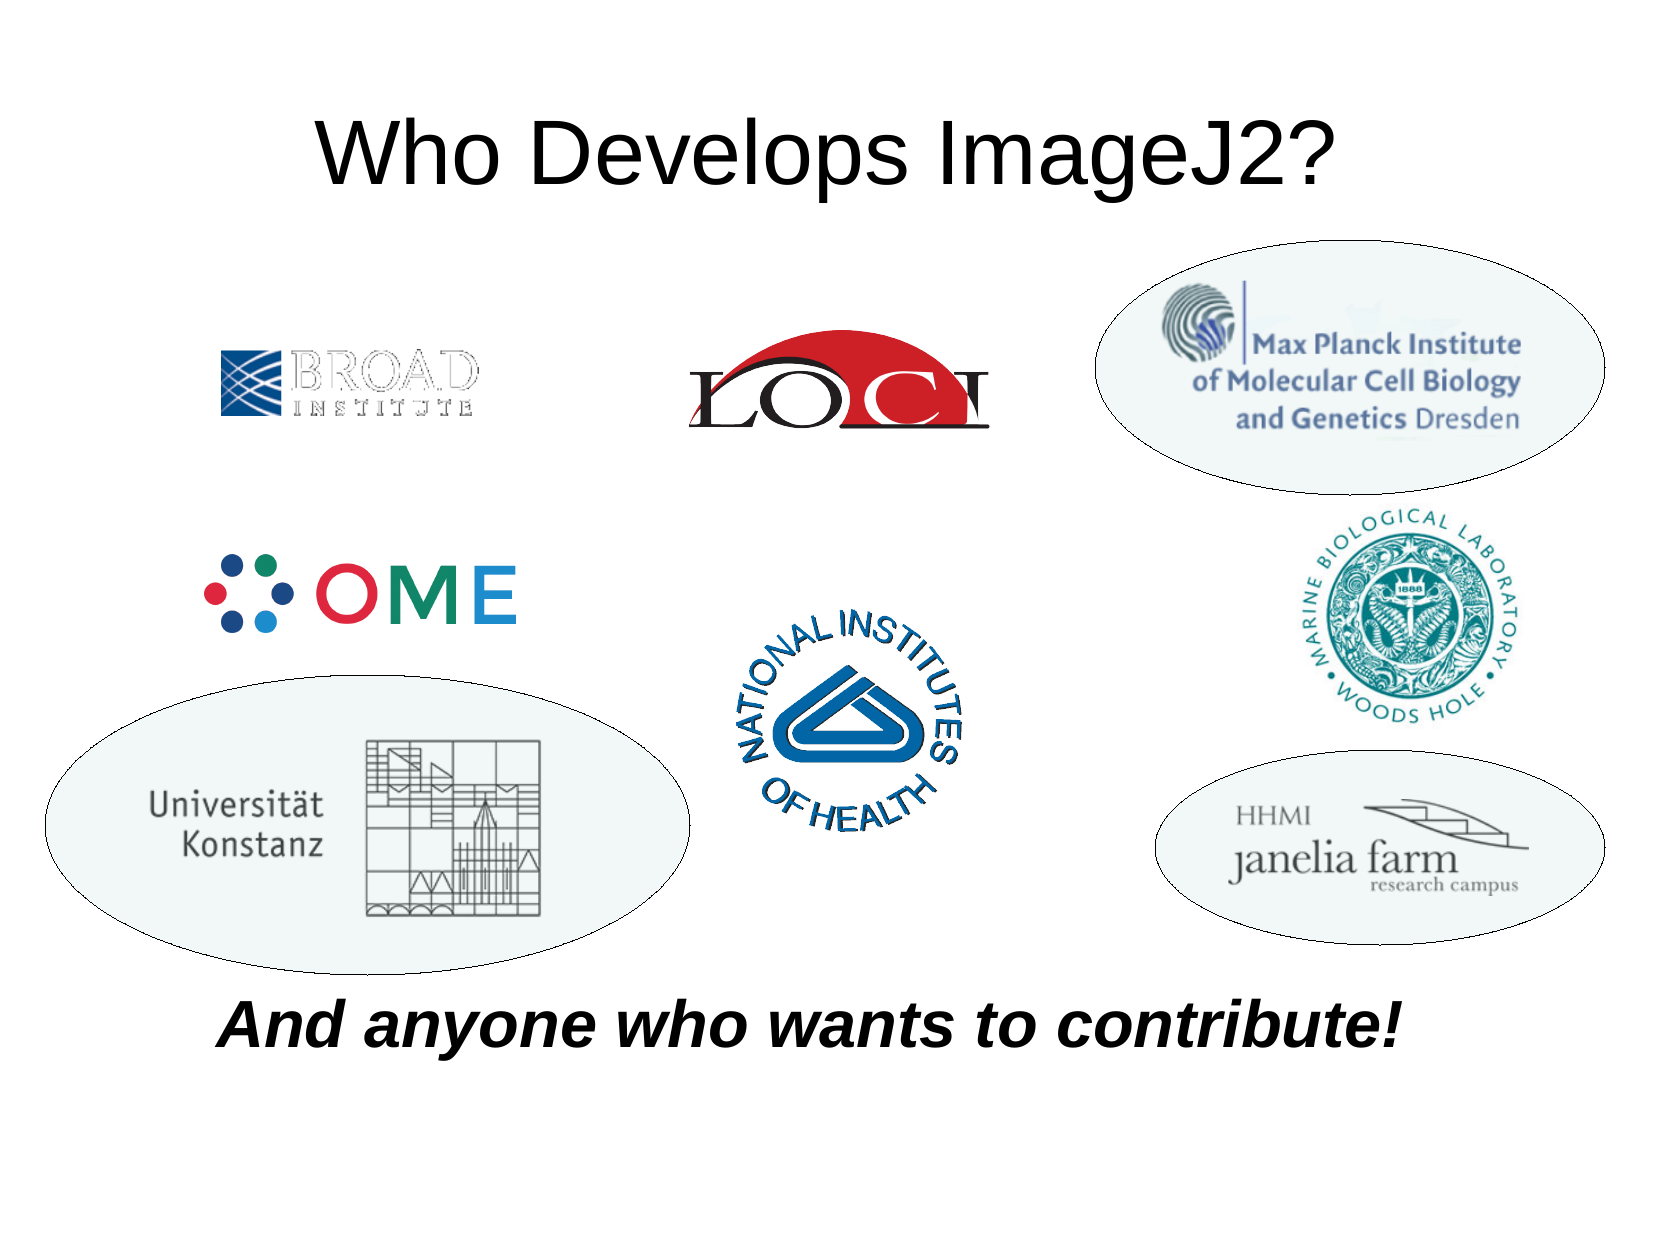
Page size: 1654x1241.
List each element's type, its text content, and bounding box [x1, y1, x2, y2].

picture [204, 554, 516, 633]
picture [689, 330, 990, 429]
picture [736, 609, 962, 832]
text_box [45, 675, 691, 976]
picture [221, 349, 479, 416]
picture [1297, 503, 1523, 729]
picture [1153, 274, 1174, 285]
text_box [1155, 750, 1606, 946]
list And anyone who wants to contribute! [145, 986, 1441, 1111]
title Who Develops ImageJ2? [82, 49, 1571, 257]
text_box [1095, 240, 1606, 496]
